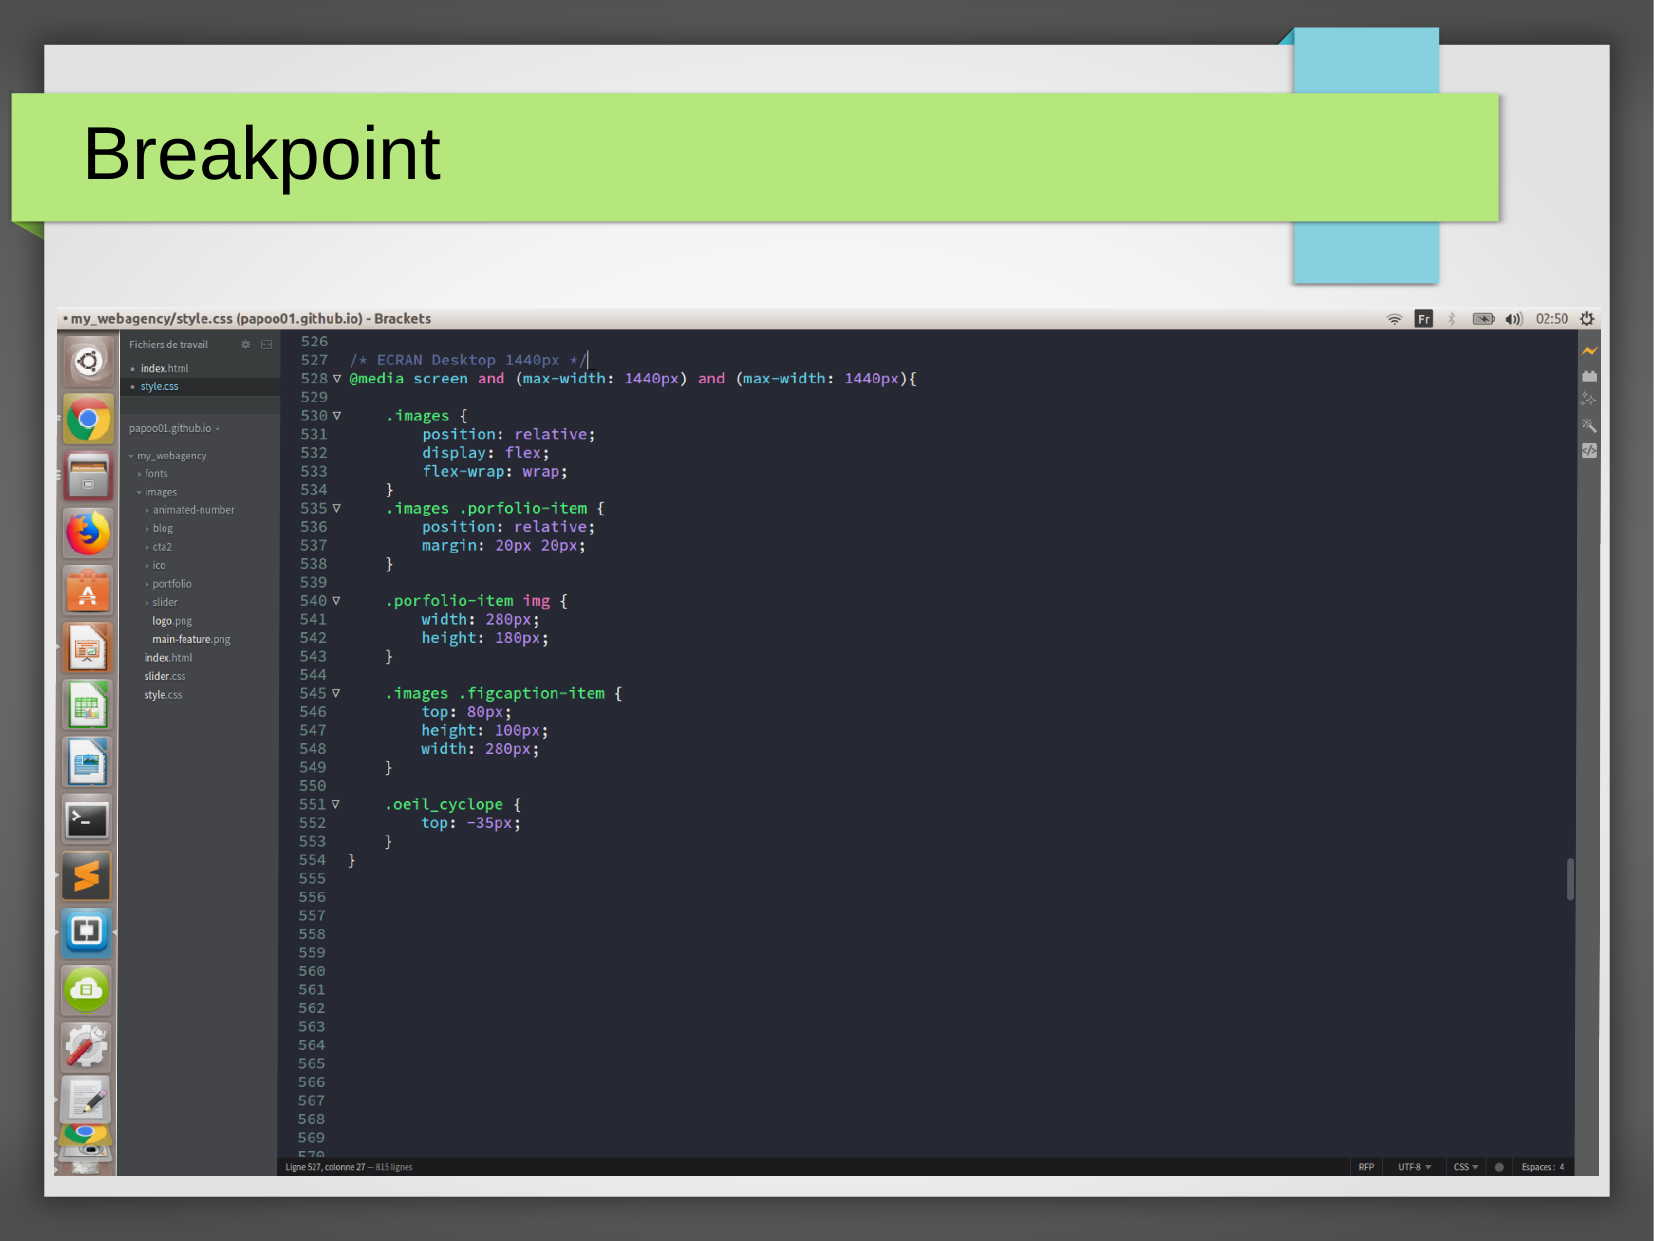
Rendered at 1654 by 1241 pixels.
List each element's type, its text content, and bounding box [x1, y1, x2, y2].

title Breakpoint [82, 94, 1264, 213]
picture [0, 0, 1654, 1241]
